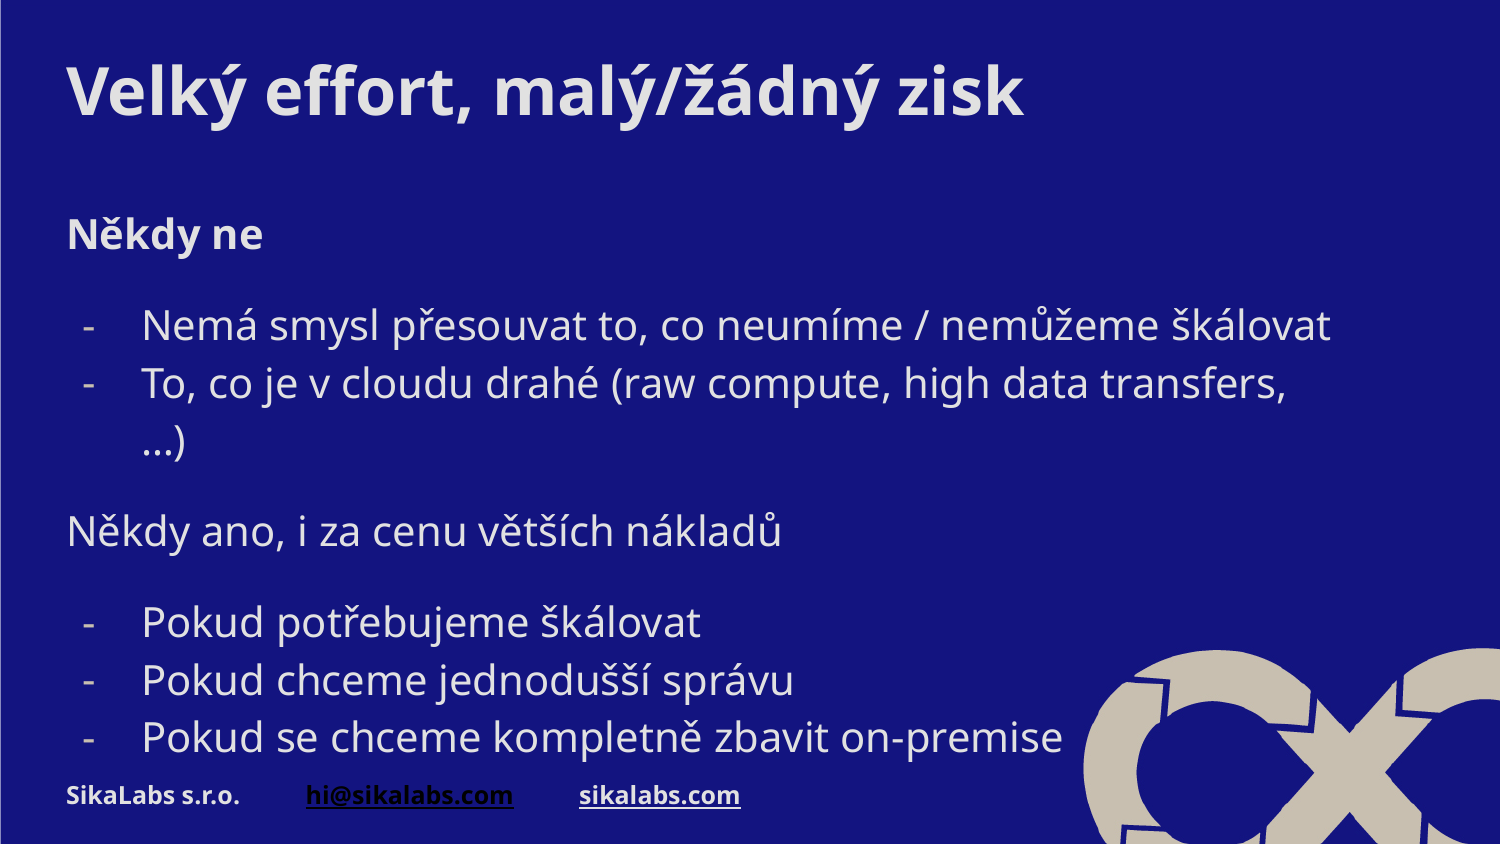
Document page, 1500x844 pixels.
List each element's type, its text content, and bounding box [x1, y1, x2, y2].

list Někdy ne Nemá smysl přesouvat to, co neumíme / nemůžeme škálovat To, co je v cloudu drahé (raw compute, high data transfers, …) Někdy ano, i za cenu větších nákladů Pokud potřebujeme škálovat Pokud chceme jednodušší správu Pokud se chceme kompletně zbavit on-premise [51, 185, 1352, 735]
picture [0, 0, 1500, 844]
title Velký effort, malý/žádný zisk [51, 33, 1449, 128]
